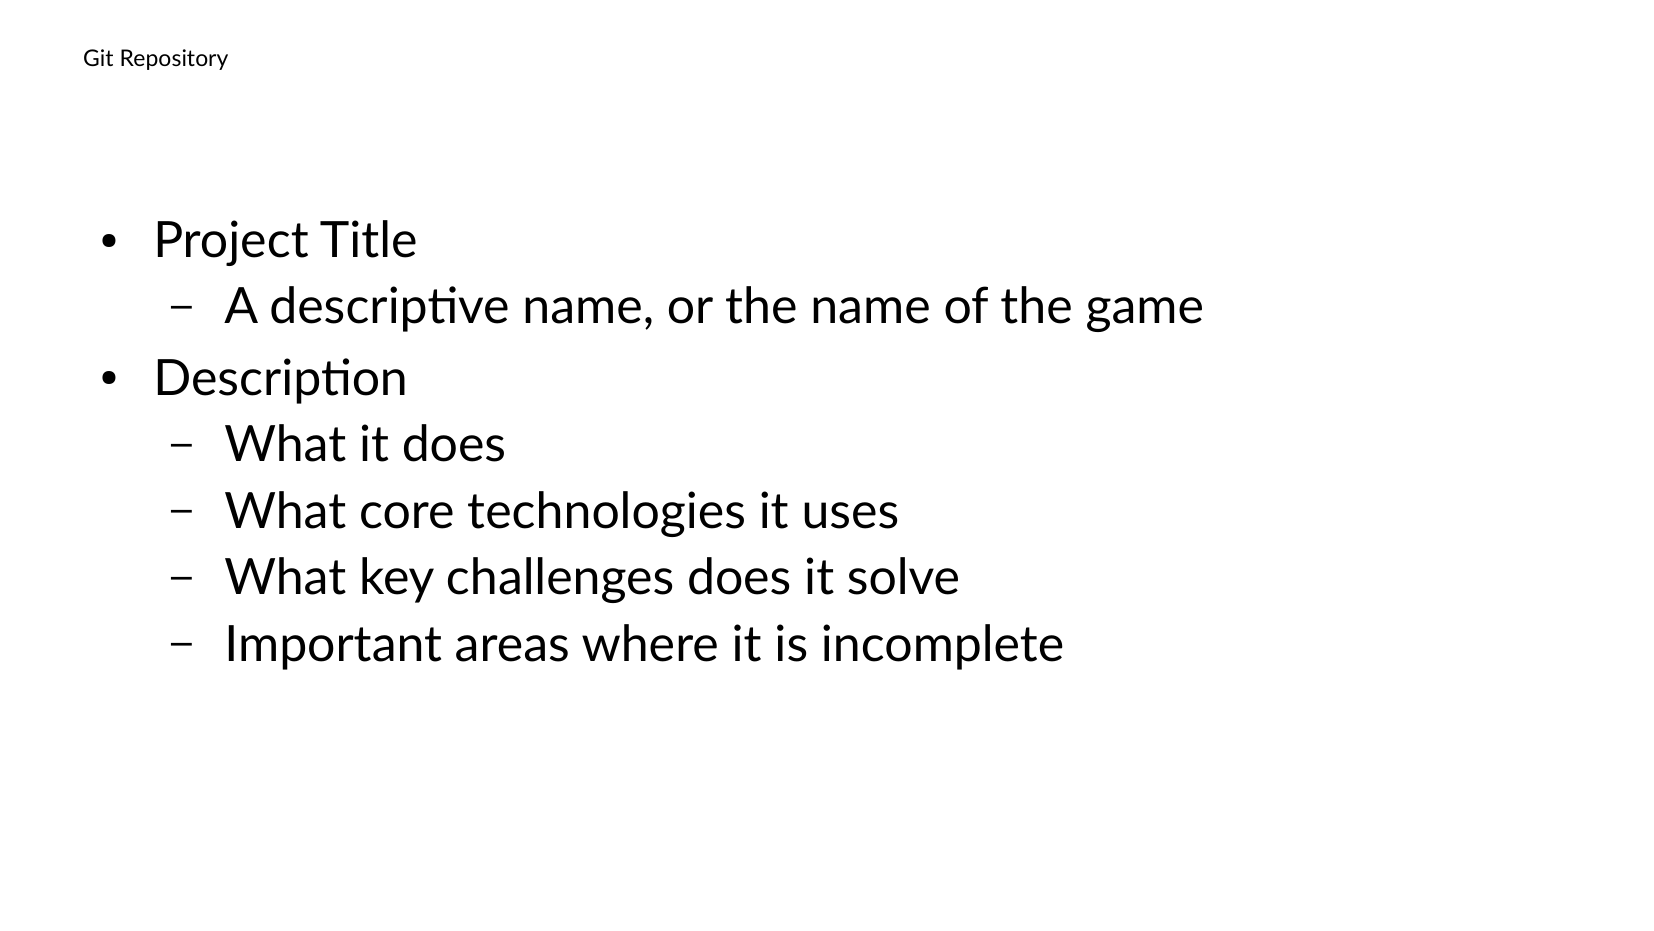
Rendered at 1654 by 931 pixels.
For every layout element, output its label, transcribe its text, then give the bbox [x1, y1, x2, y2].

list Project Title A descriptive name, or the name of the game Description What it does What core technologies it uses What key challenges does it solve Important areas where it is incomplete [82, 217, 1571, 839]
title Git Repository [83, 0, 1571, 119]
